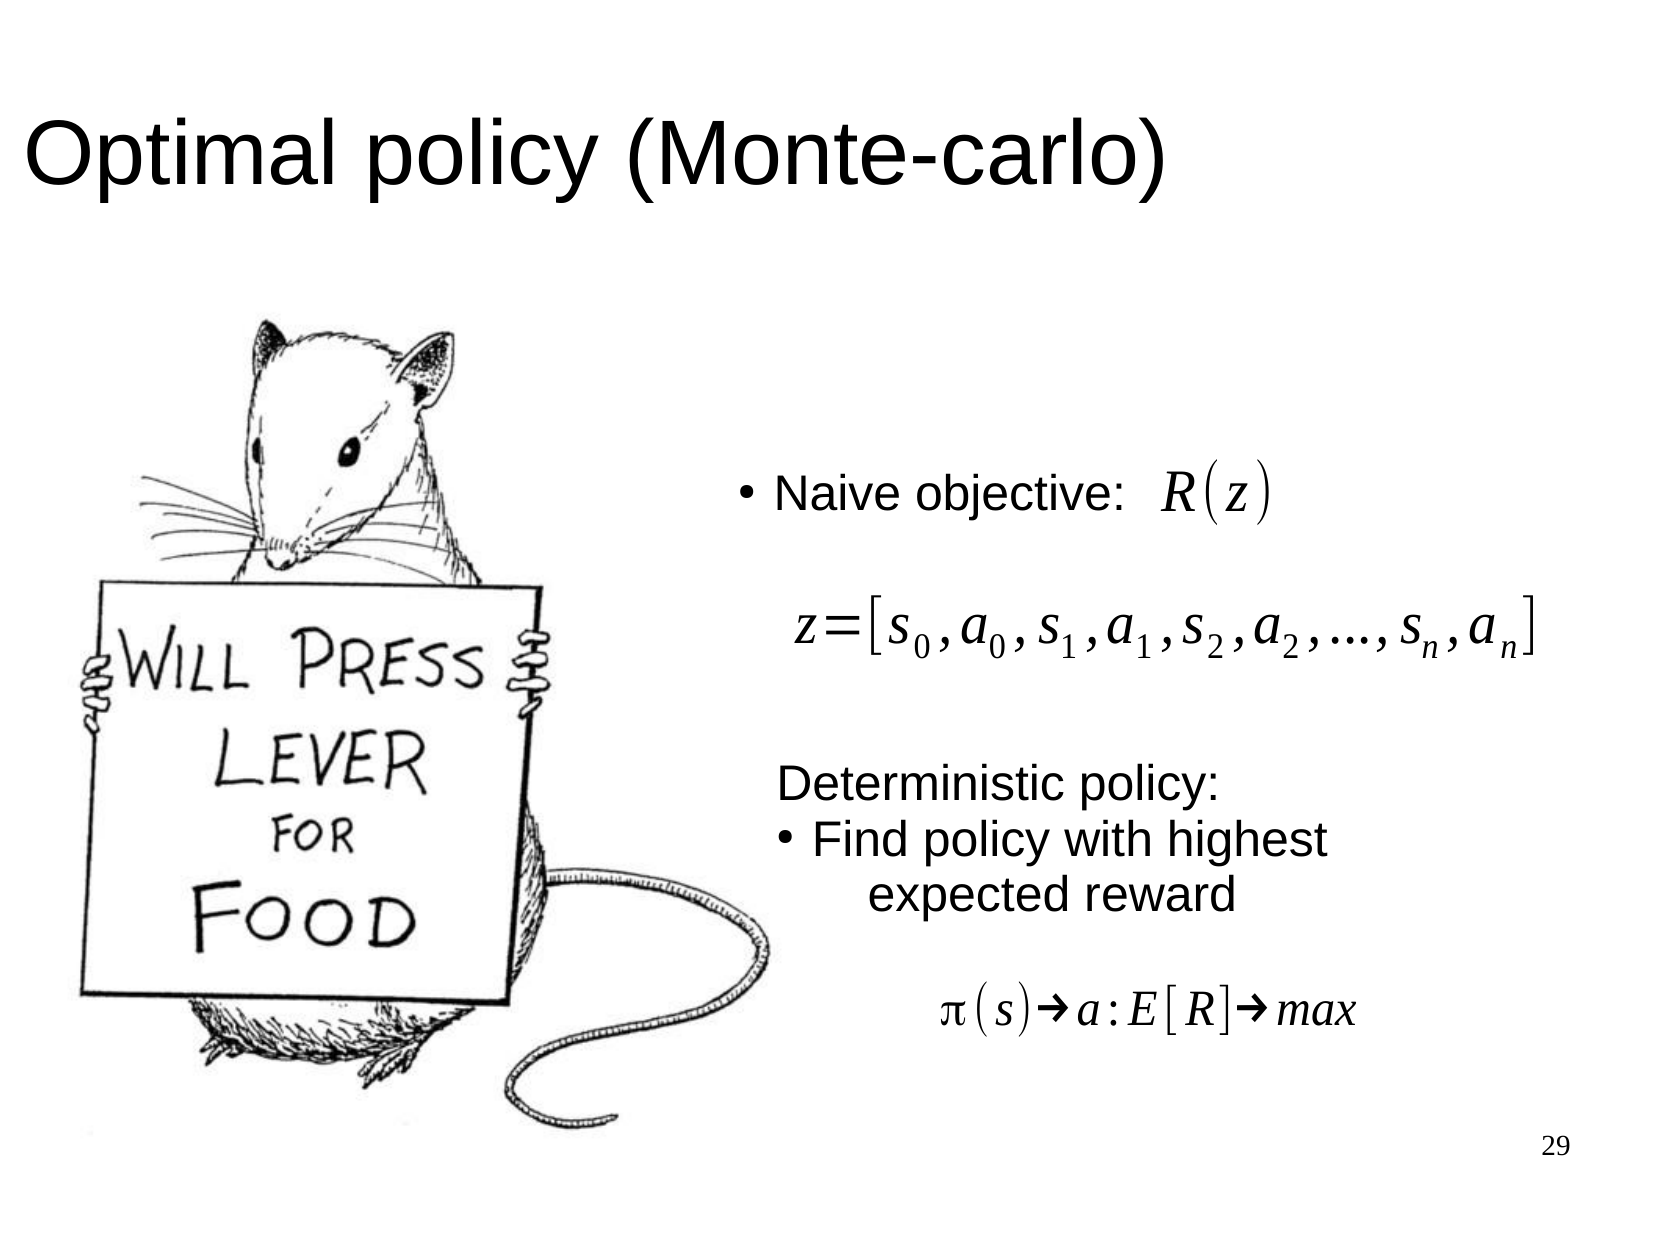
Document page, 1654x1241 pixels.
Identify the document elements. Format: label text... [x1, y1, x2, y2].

text_box Naive objective: [738, 464, 1654, 578]
chart [777, 591, 1552, 668]
chart [1143, 455, 1288, 528]
picture [0, 250, 791, 1241]
title Optimal policy (Monte-carlo) [23, 49, 1512, 257]
text_box Deterministic policy: Find policy with highest expected reward [740, 754, 1654, 924]
chart [928, 977, 1372, 1039]
